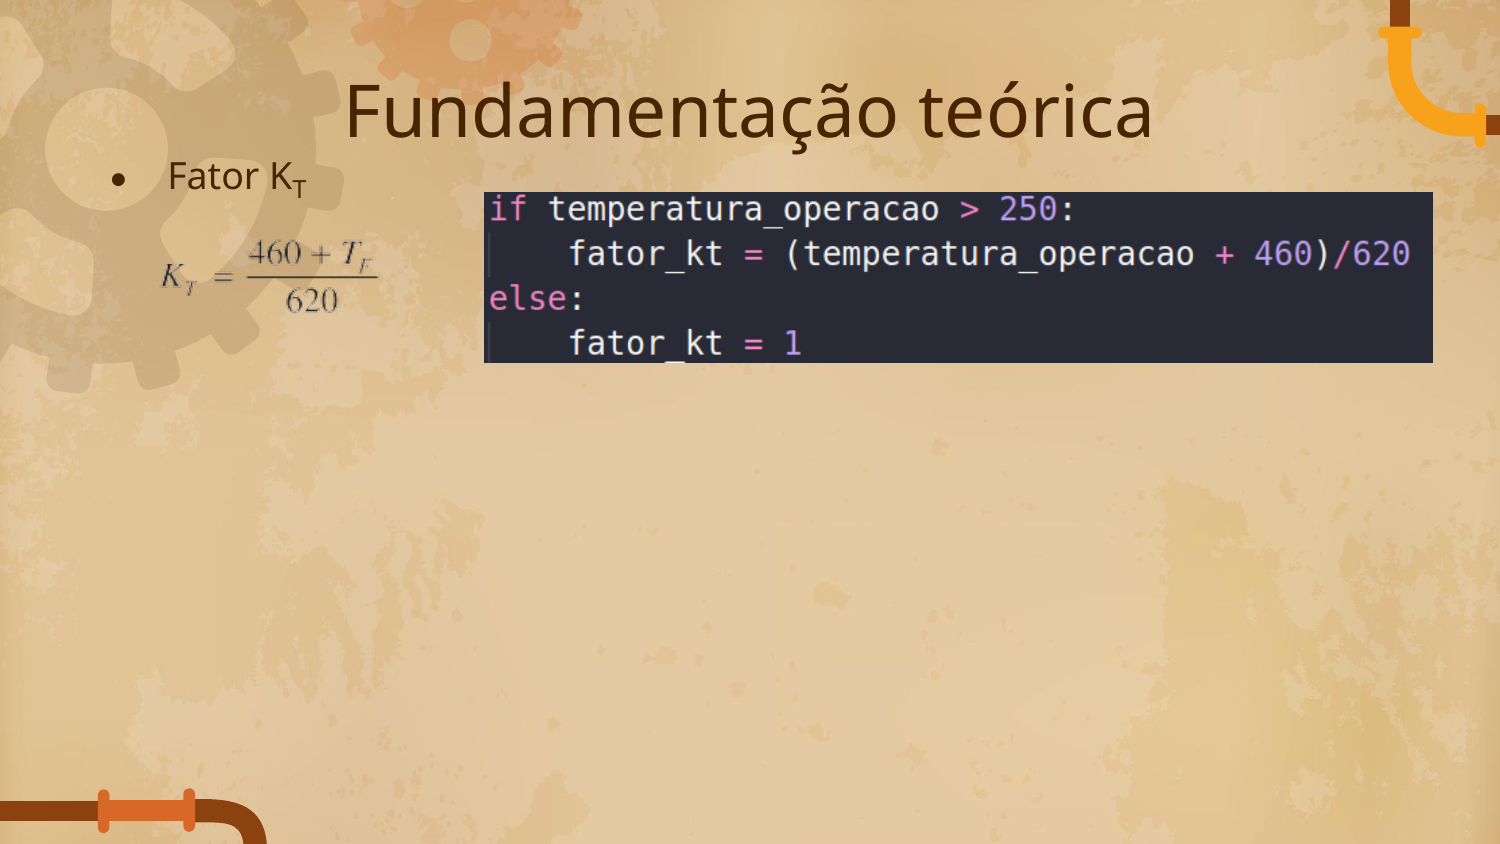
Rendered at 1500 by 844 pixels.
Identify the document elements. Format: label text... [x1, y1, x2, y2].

title Fundamentação teórica [116, 49, 1384, 127]
subtitle Fator KT [58, 101, 368, 254]
picture [116, 215, 412, 340]
picture [484, 192, 1433, 363]
